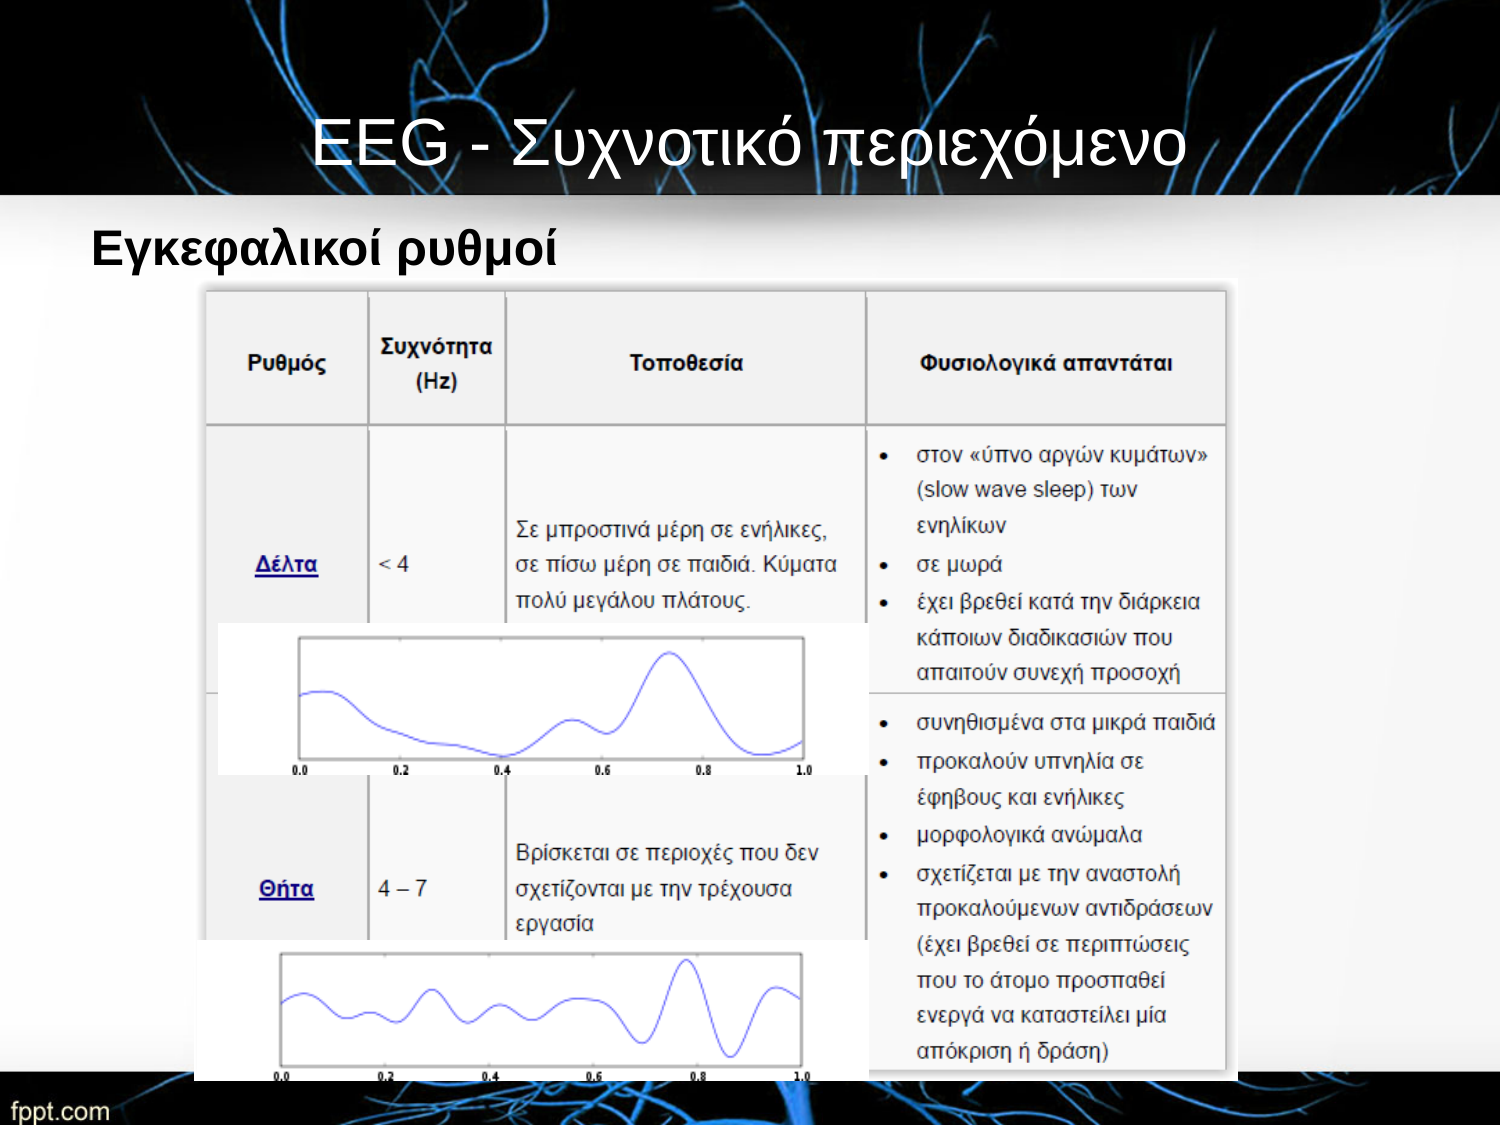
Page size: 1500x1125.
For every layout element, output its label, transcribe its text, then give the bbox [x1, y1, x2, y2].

picture [0, 0, 1500, 1125]
list Εγκεφαλικοί ρυθμοί [75, 208, 1426, 951]
title EEG - Συχνοτικό περιεχόμενο [75, 45, 1425, 208]
